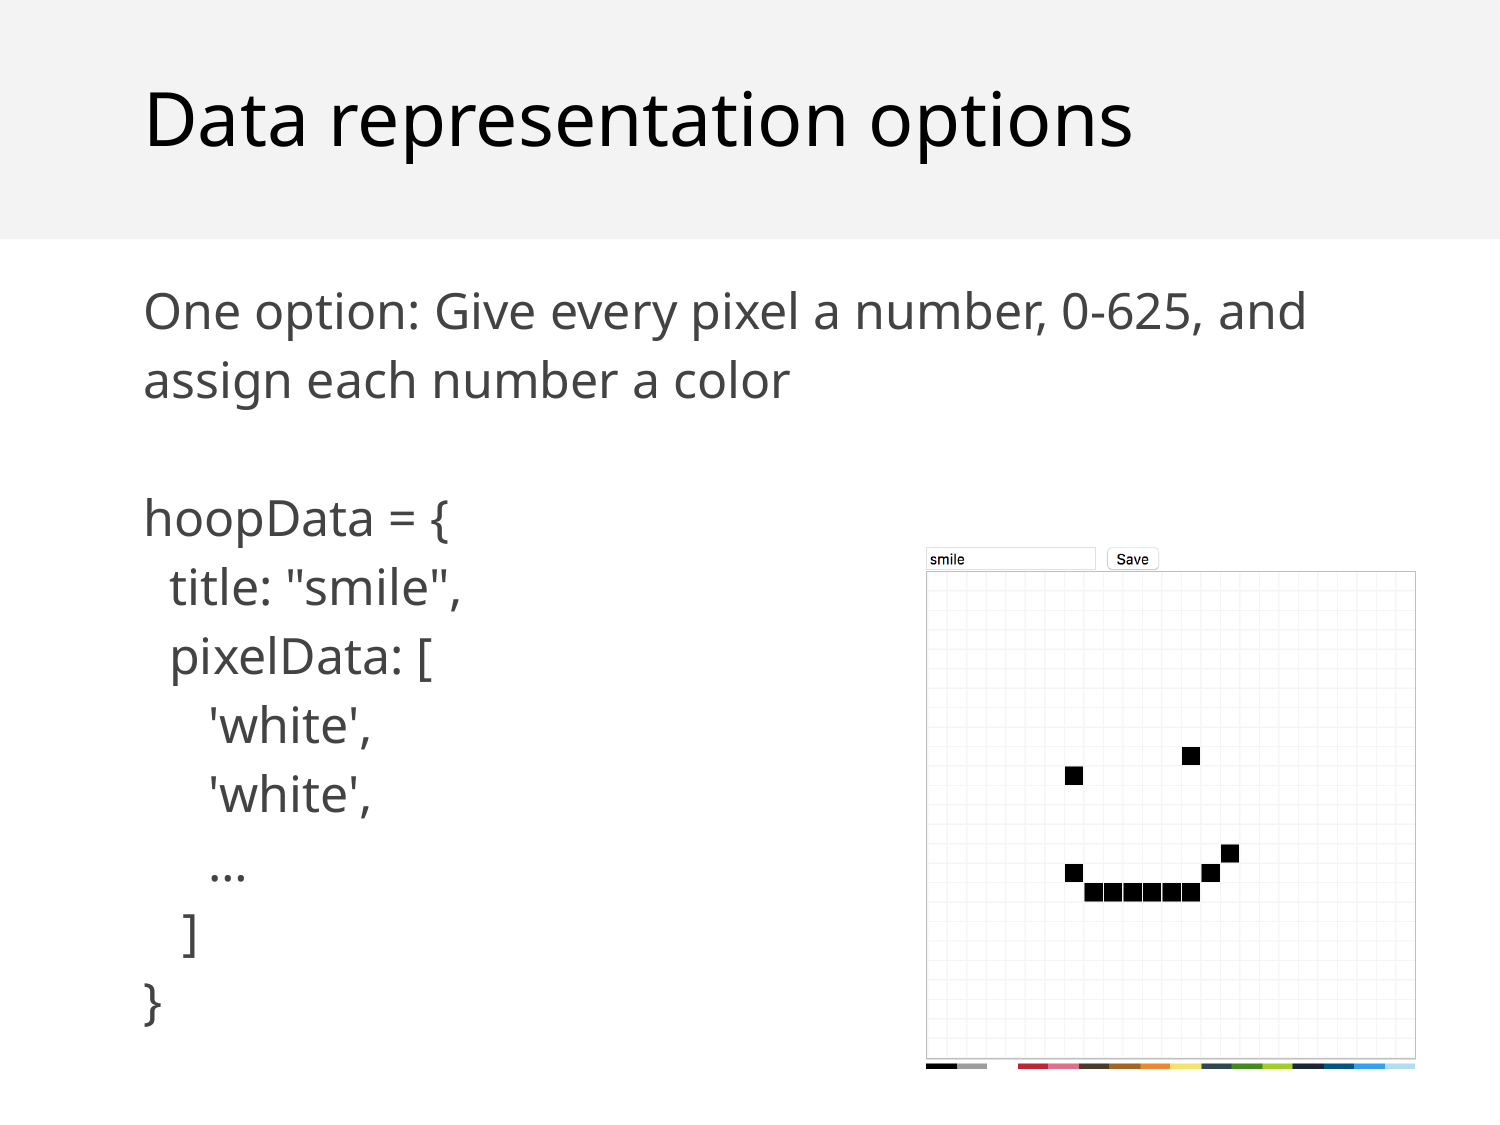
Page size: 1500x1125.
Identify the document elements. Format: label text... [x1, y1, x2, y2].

picture [919, 545, 1421, 1069]
list One option: Give every pixel a number, 0-625, and assign each number a color hoopData = { title: "smile", pixelData: [ 'white', 'white', … ] } [128, 255, 1372, 1004]
title Data representation options [128, 56, 1372, 183]
